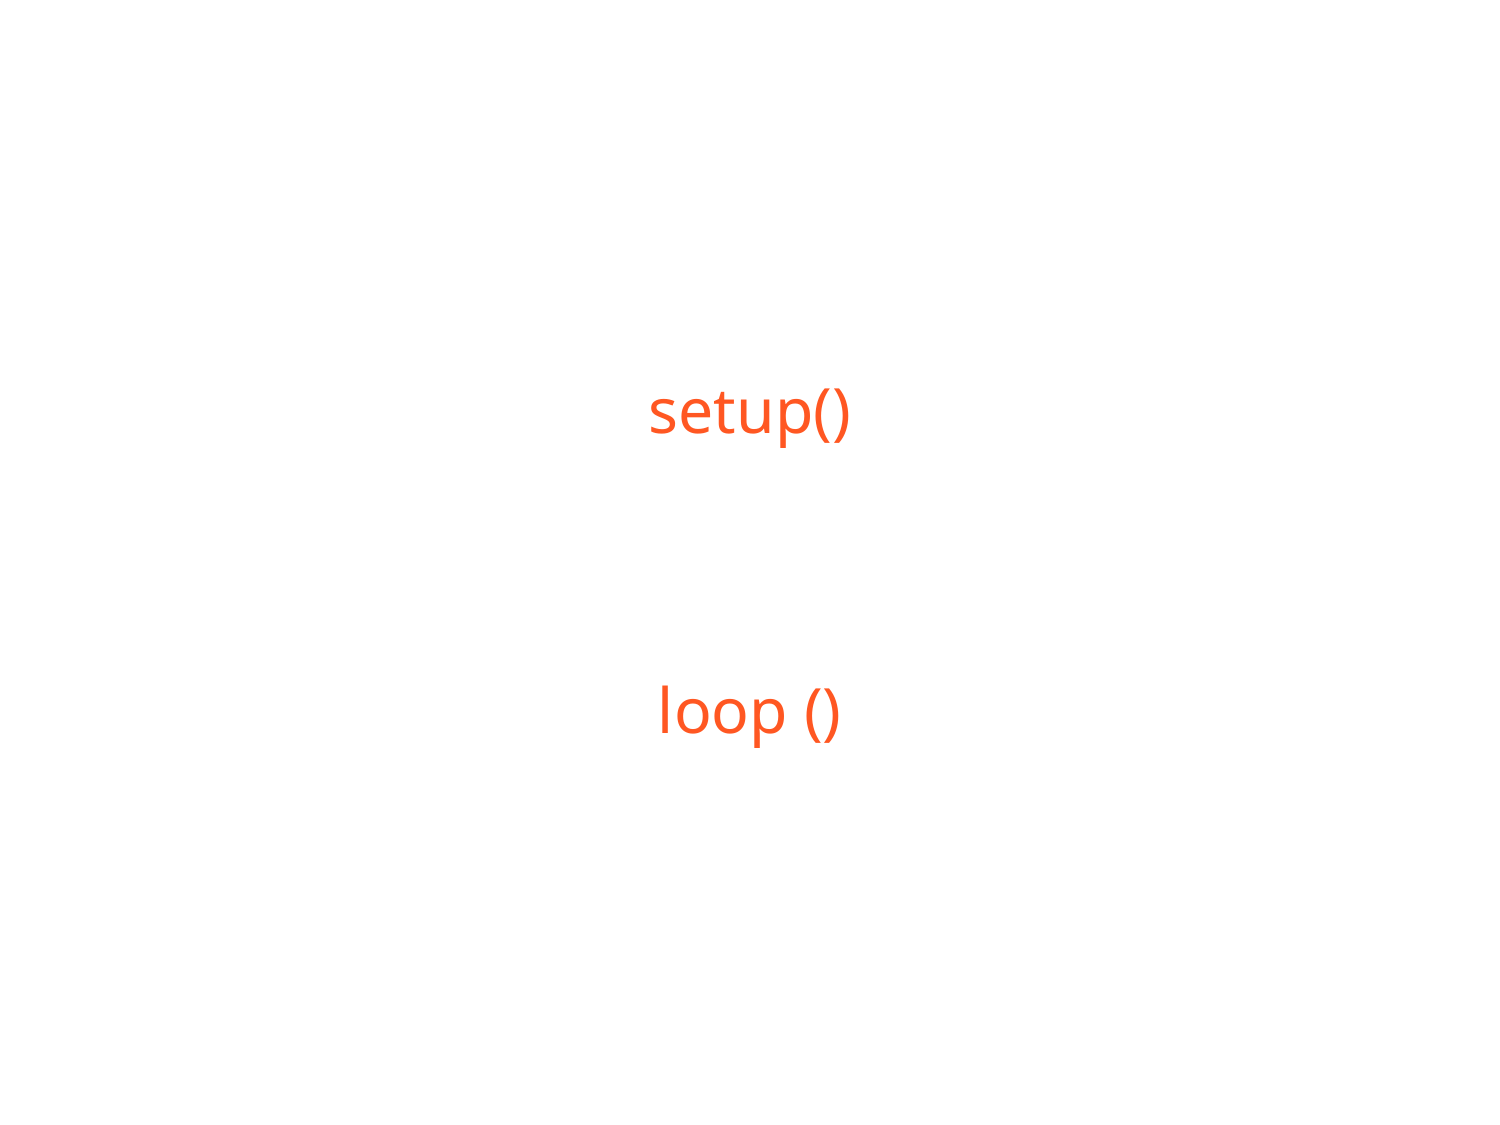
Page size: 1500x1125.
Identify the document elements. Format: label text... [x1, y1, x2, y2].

title setup() loop () [51, 356, 1449, 482]
